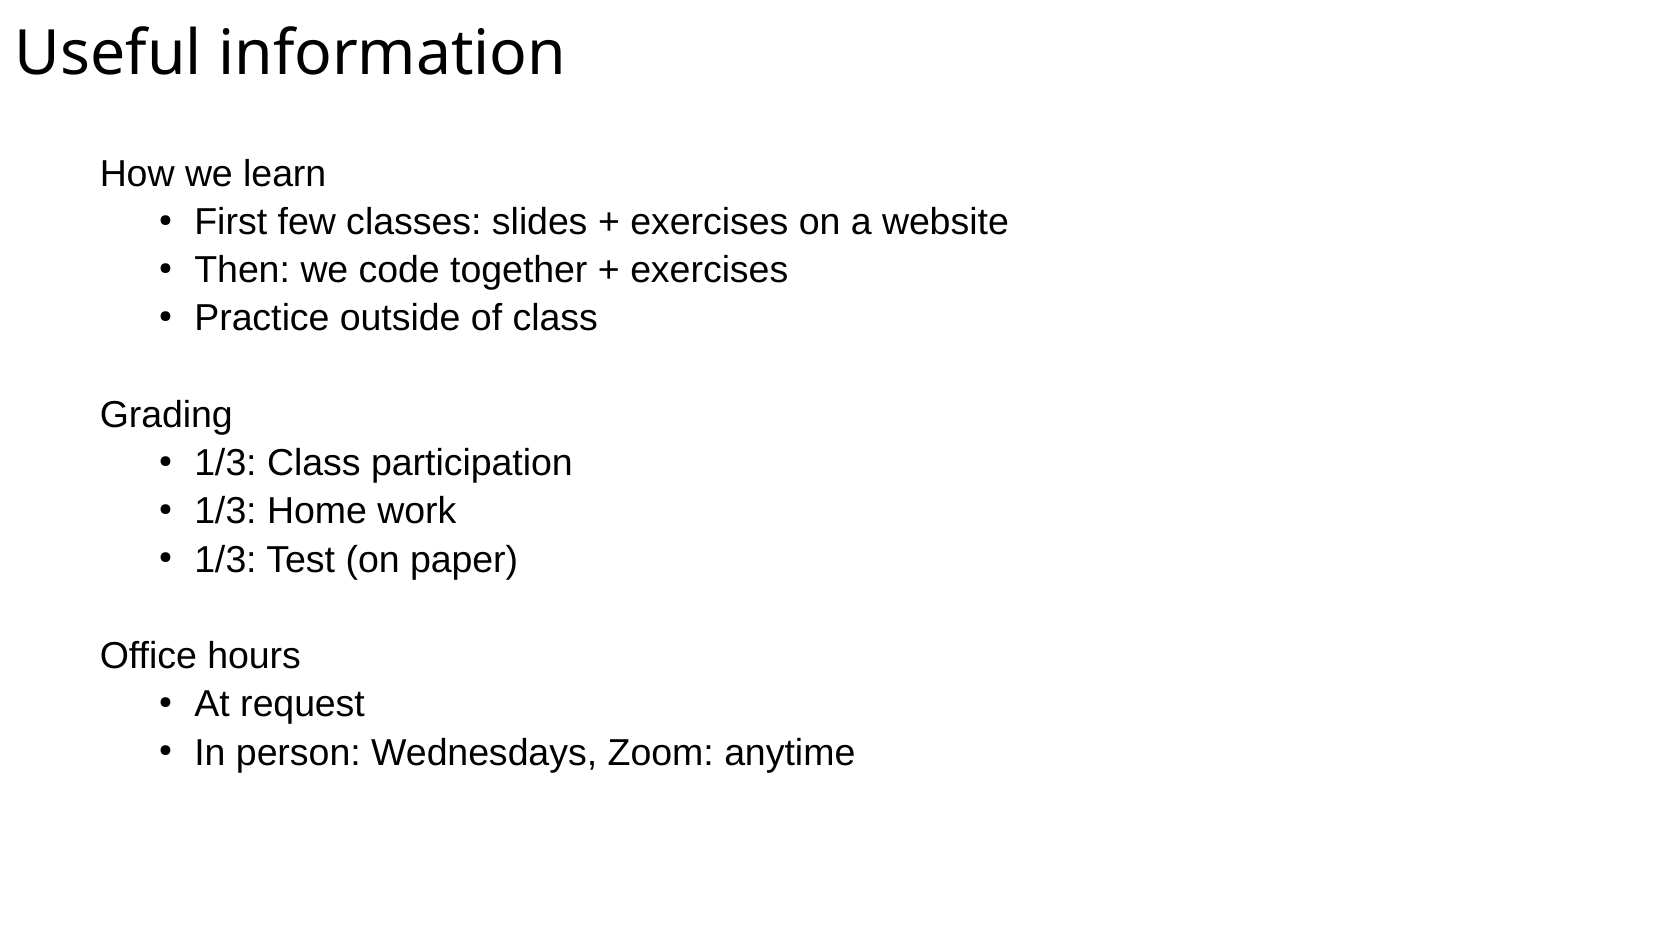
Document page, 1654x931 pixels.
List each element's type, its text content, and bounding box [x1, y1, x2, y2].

text_box Useful information [0, 0, 1654, 89]
text_box How we learn First few classes: slides + exercises on a website Then: we code together + exercises Practice outside of class Grading 1/3: Class participation 1/3: Home work 1/3: Test (on paper) Office hours At request In person: Wednesdays, Zoom: anytime [85, 138, 1501, 826]
